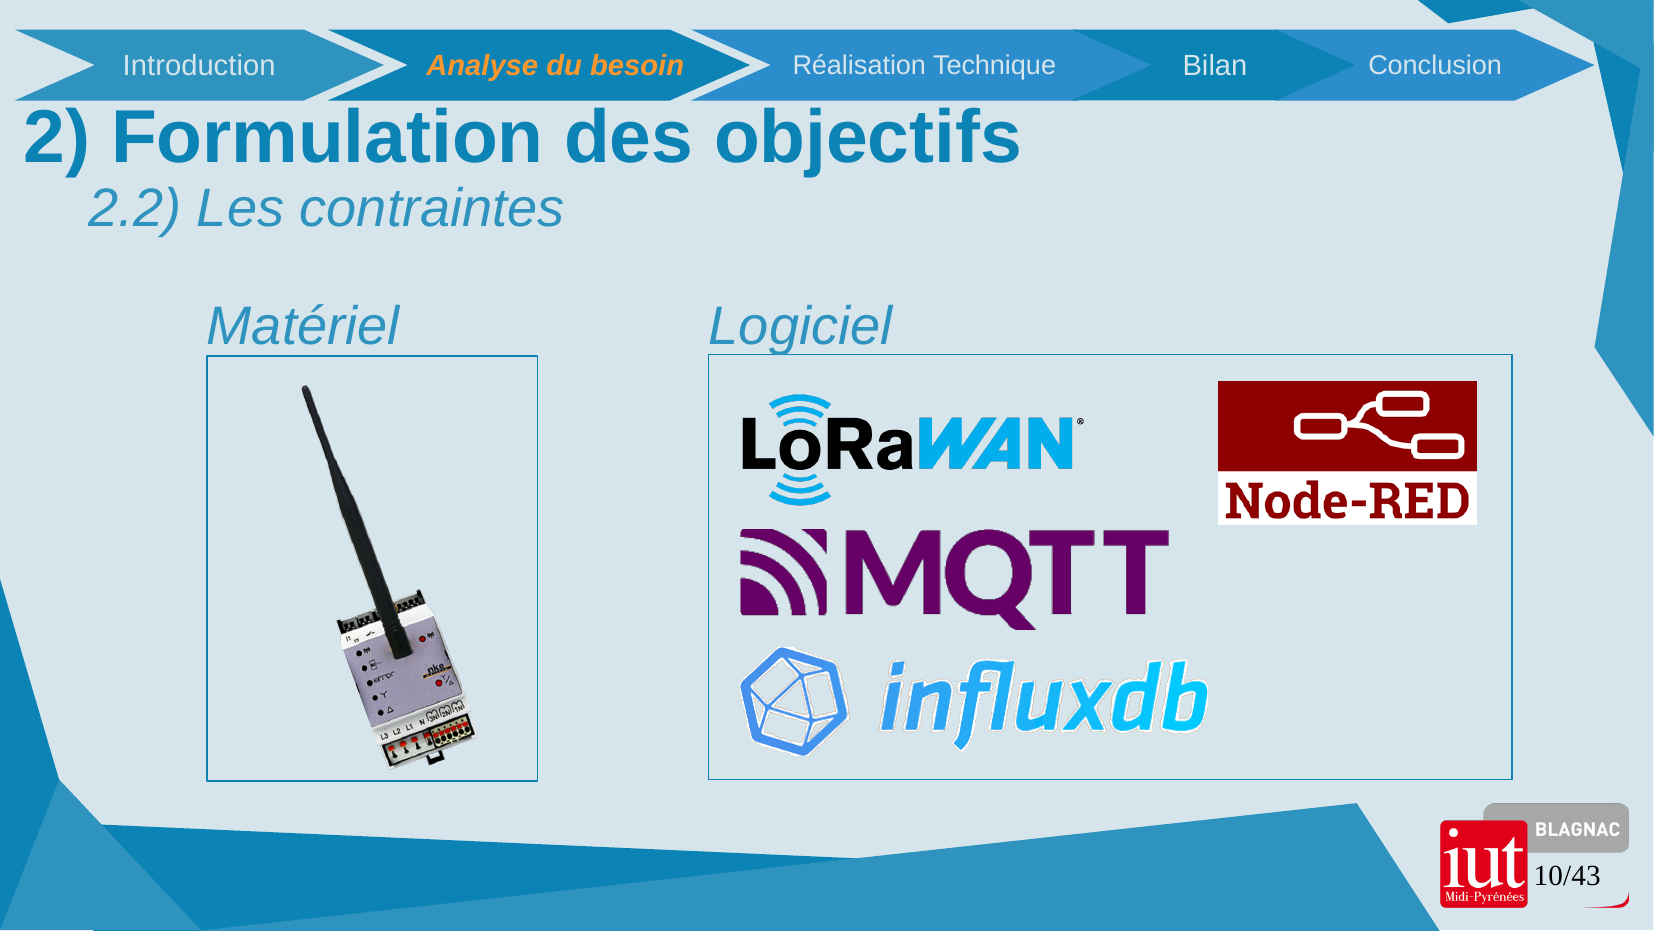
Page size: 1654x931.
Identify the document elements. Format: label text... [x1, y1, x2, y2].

text_box Réalisation Technique [690, 29, 1149, 101]
picture [250, 362, 488, 779]
title 2.2) Les contraintes [88, 177, 1388, 238]
title Matériel [206, 295, 420, 355]
picture [740, 529, 1169, 630]
picture [740, 381, 1109, 517]
picture [1440, 803, 1629, 908]
text_box Conclusion [1275, 29, 1595, 101]
text_box Analyse du besoin [327, 29, 751, 101]
text_box Bilan [1071, 29, 1353, 101]
picture [740, 647, 1208, 756]
title 2) Formulation des objectifs [23, 94, 1512, 179]
picture [1176, 691, 1195, 721]
title Logiciel [708, 295, 922, 356]
text_box Introduction [14, 29, 384, 101]
picture [1218, 381, 1477, 525]
